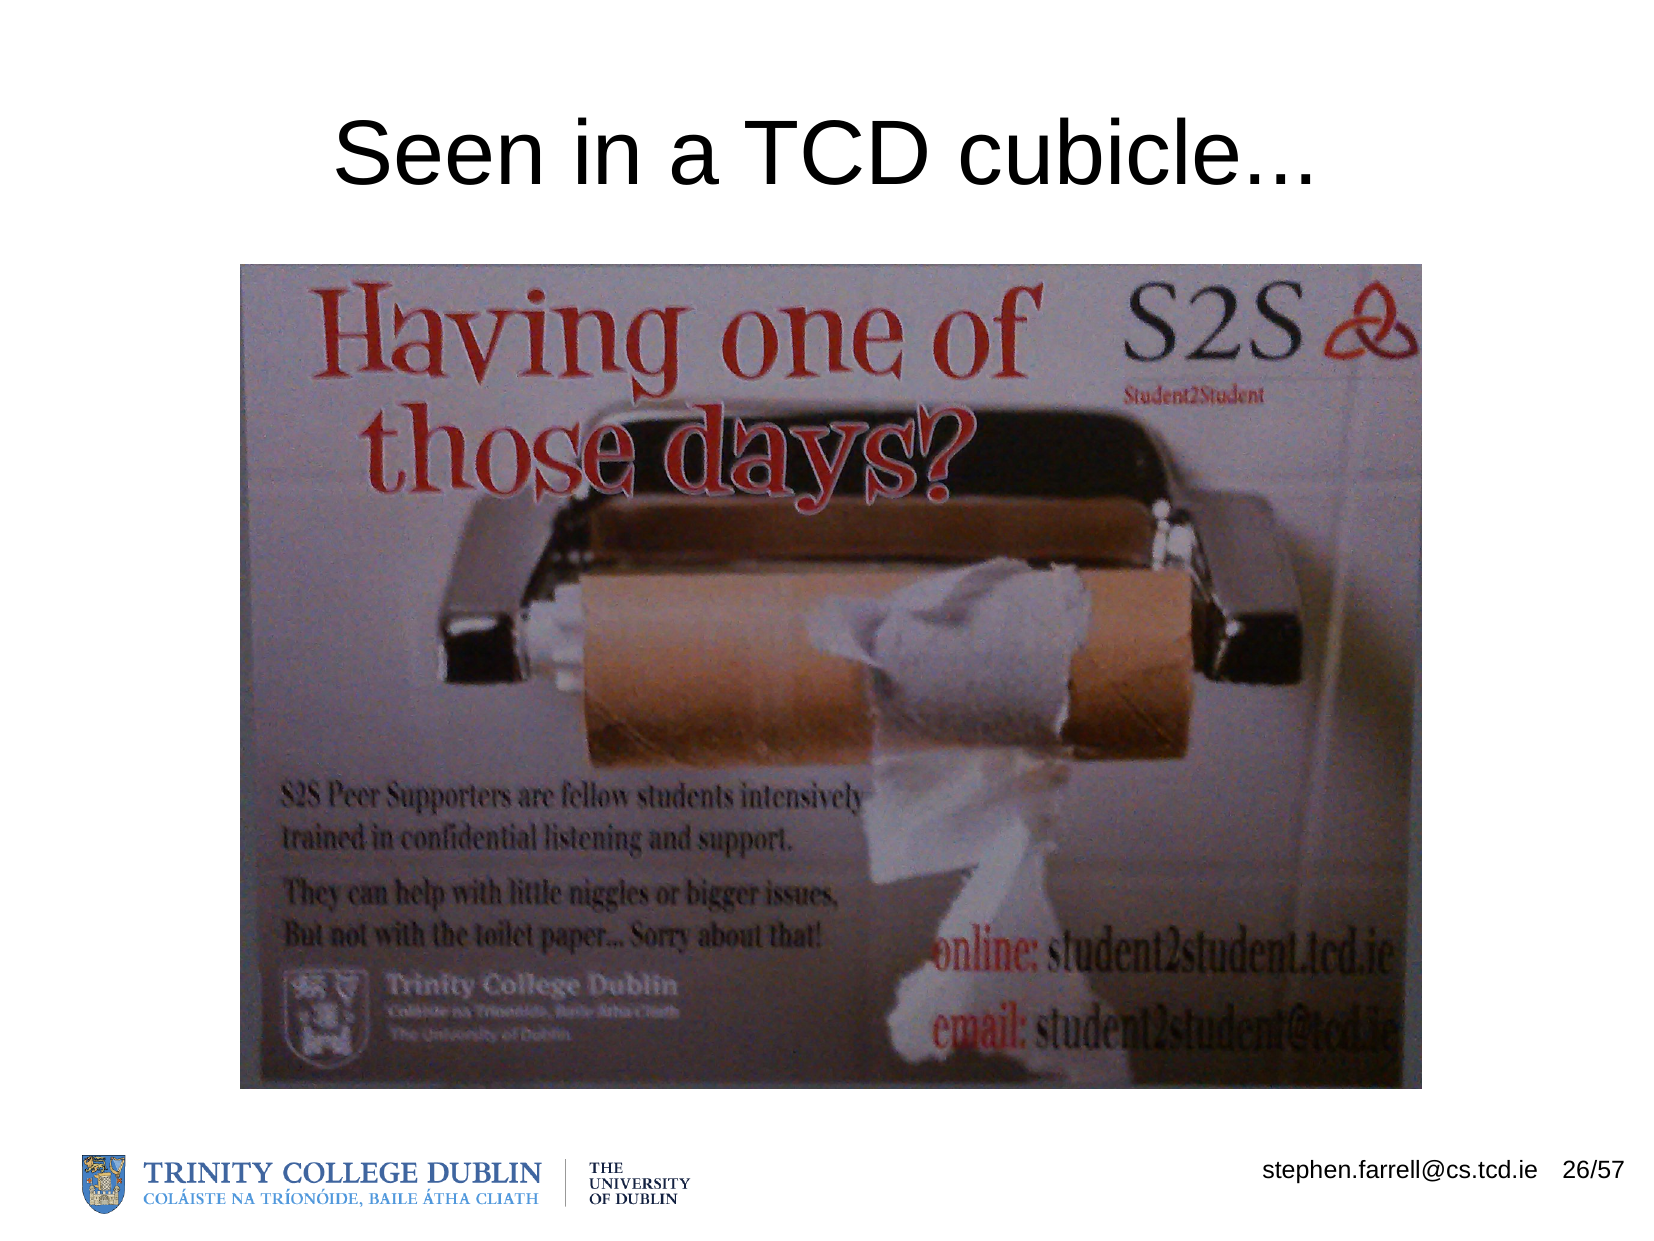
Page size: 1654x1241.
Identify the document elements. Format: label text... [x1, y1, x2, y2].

picture [82, 1155, 694, 1214]
picture [240, 264, 1422, 1089]
title Seen in a TCD cubicle... [82, 49, 1571, 257]
